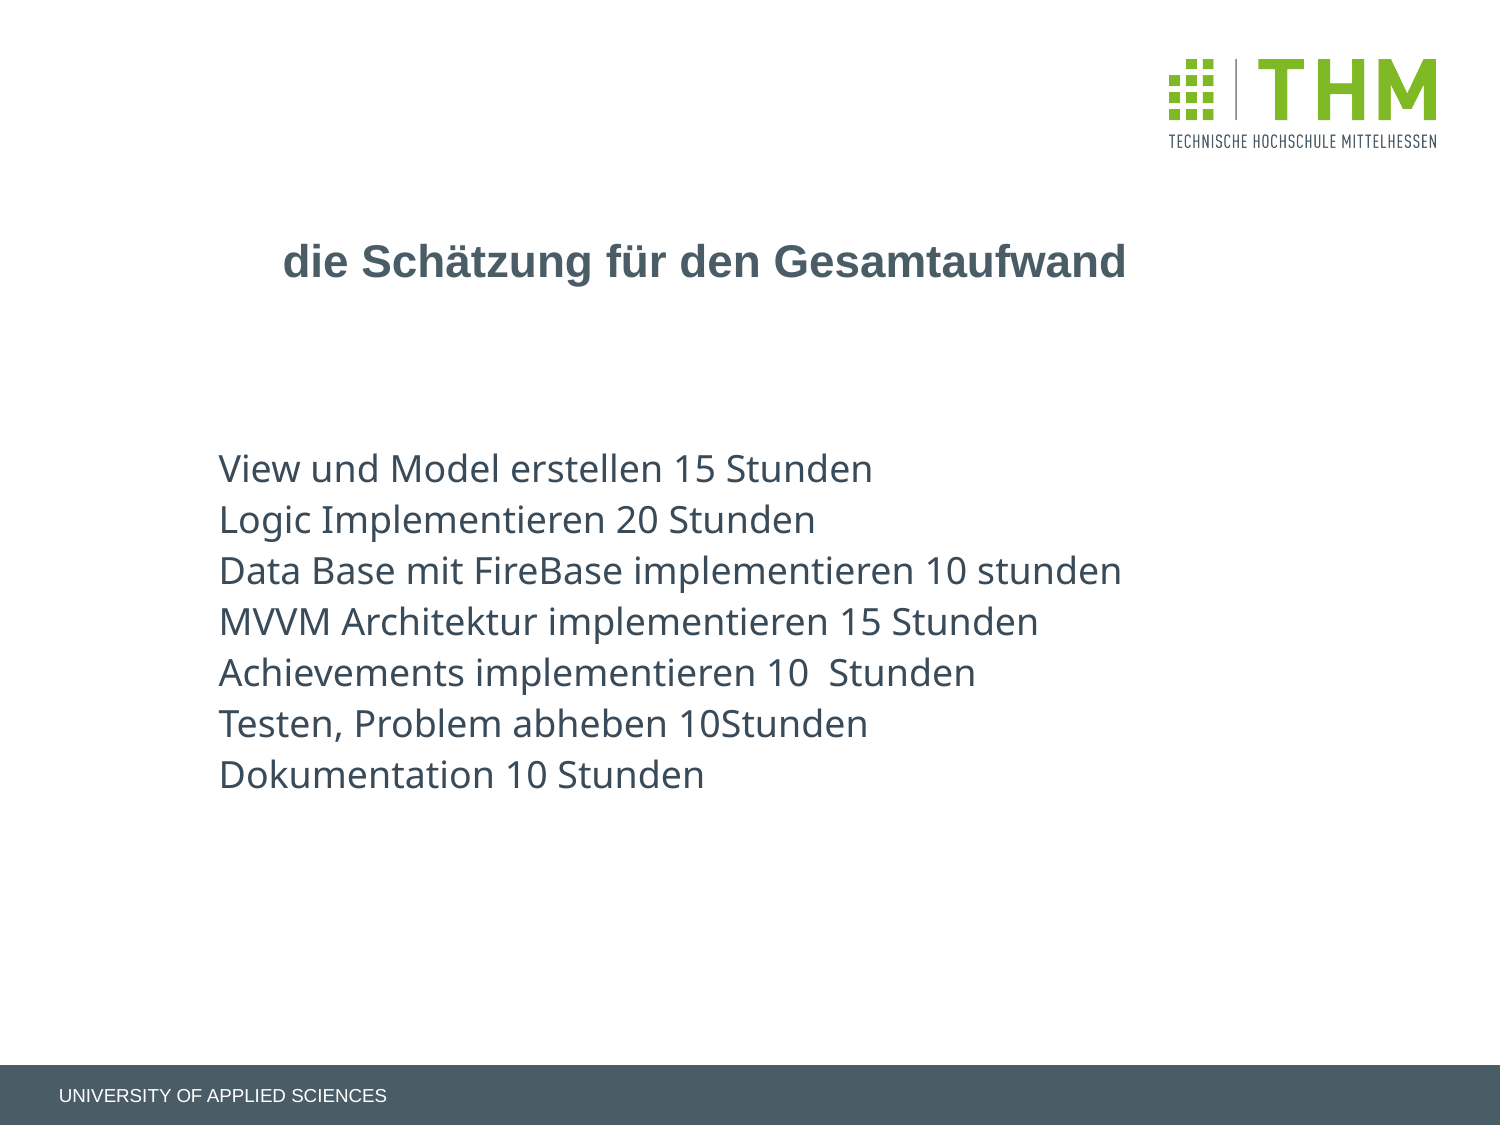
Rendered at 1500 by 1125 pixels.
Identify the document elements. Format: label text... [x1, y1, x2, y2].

picture [1169, 59, 1436, 148]
title die Schätzung für den Gesamtaufwand [60, 210, 1351, 287]
text_box View und Model erstellen 15 Stunden Logic Implementieren 20 Stunden Data Base mit FireBase implementieren 10 stunden MVVM Architektur implementieren 15 Stunden Achievements implementieren 10 Stunden Testen, Problem abheben 10Stunden Dokumentation 10 Stunden [203, 435, 1204, 755]
